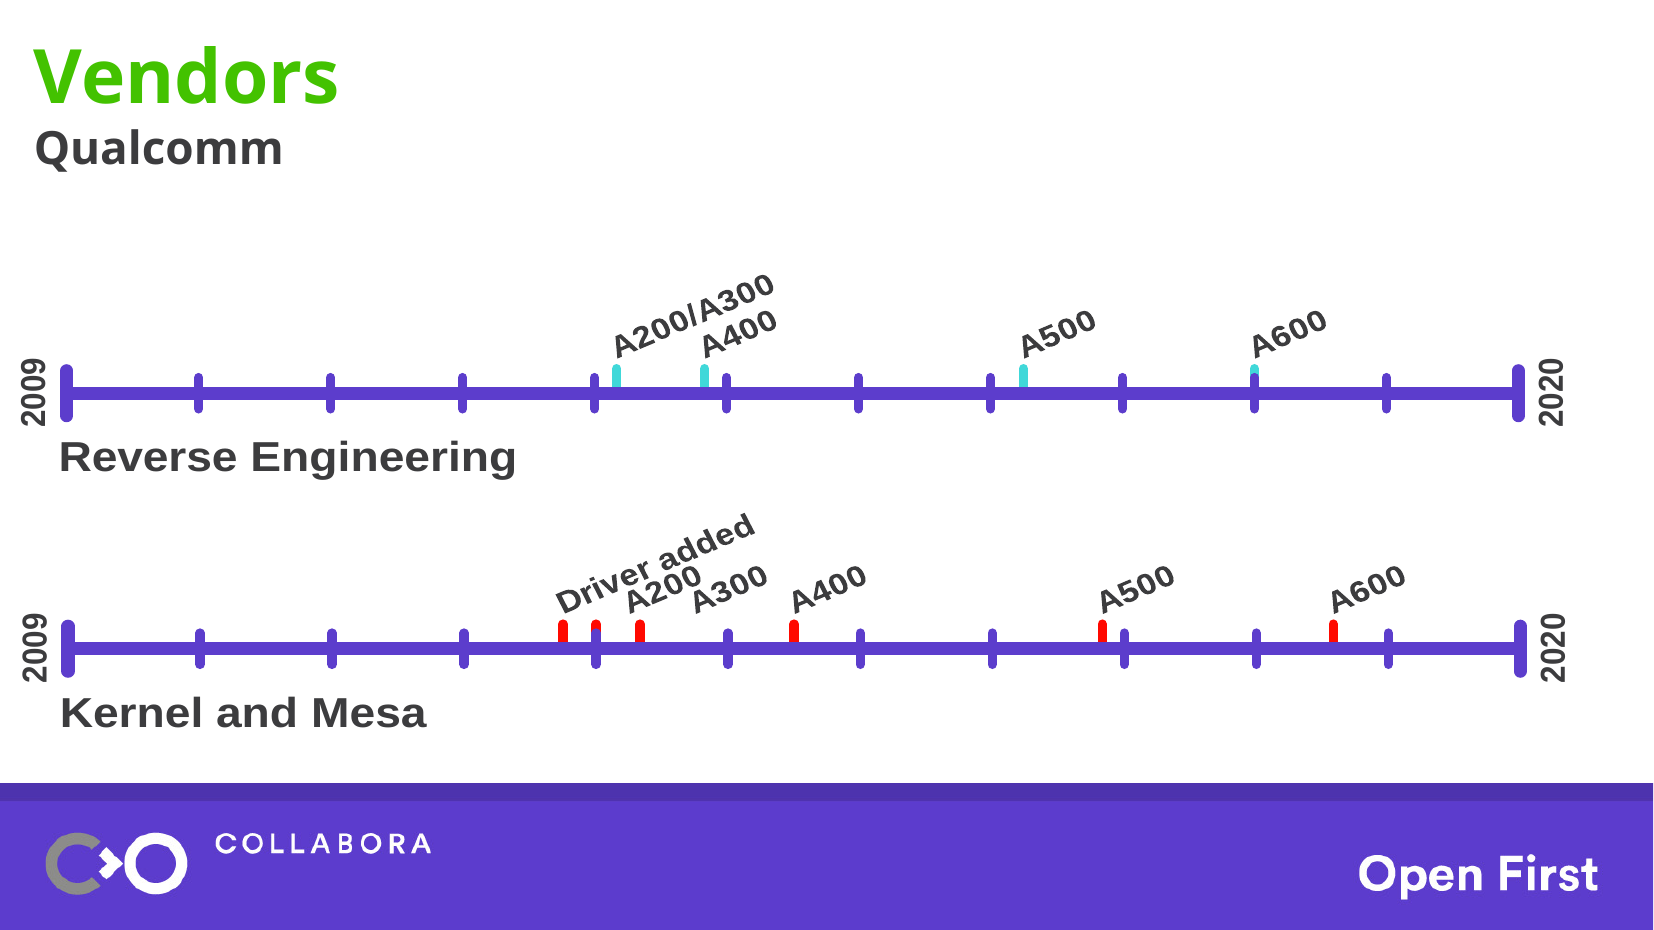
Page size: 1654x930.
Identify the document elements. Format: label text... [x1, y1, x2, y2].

picture [0, 0, 1654, 930]
title Vendors Qualcomm [33, 29, 1607, 168]
